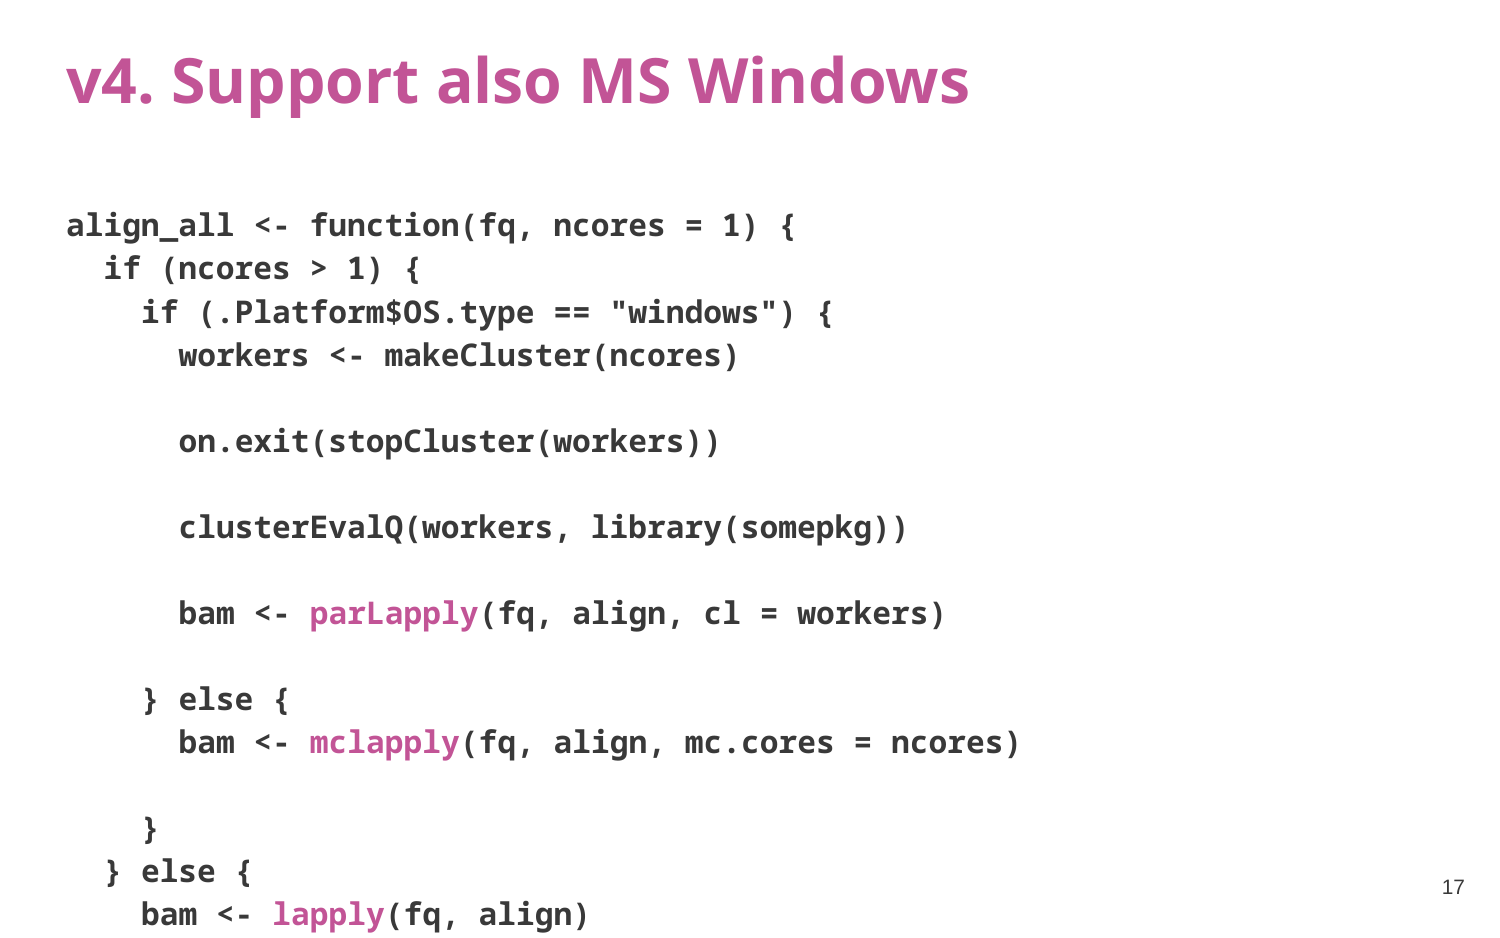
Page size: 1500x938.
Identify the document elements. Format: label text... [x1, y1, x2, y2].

slide_number <number> [1389, 849, 1480, 922]
list align_all <- function(fq, ncores = 1) { if (ncores > 1) { if (.Platform$OS.type == "windows") { workers <- makeCluster(ncores) ‎ on.exit(stopCluster(workers)) ‎ clusterEvalQ(workers, library(somepkg)) ‎ ‎ bam <- parLapply(fq, align, cl = workers) ‎ } else { bam <- mclapply(fq, align, mc.cores = ncores) ‎ } } else { bam <- lapply(fq, align) ‎ } bam } [51, 185, 1449, 922]
title v4. Support also MS Windows [51, 25, 1449, 130]
